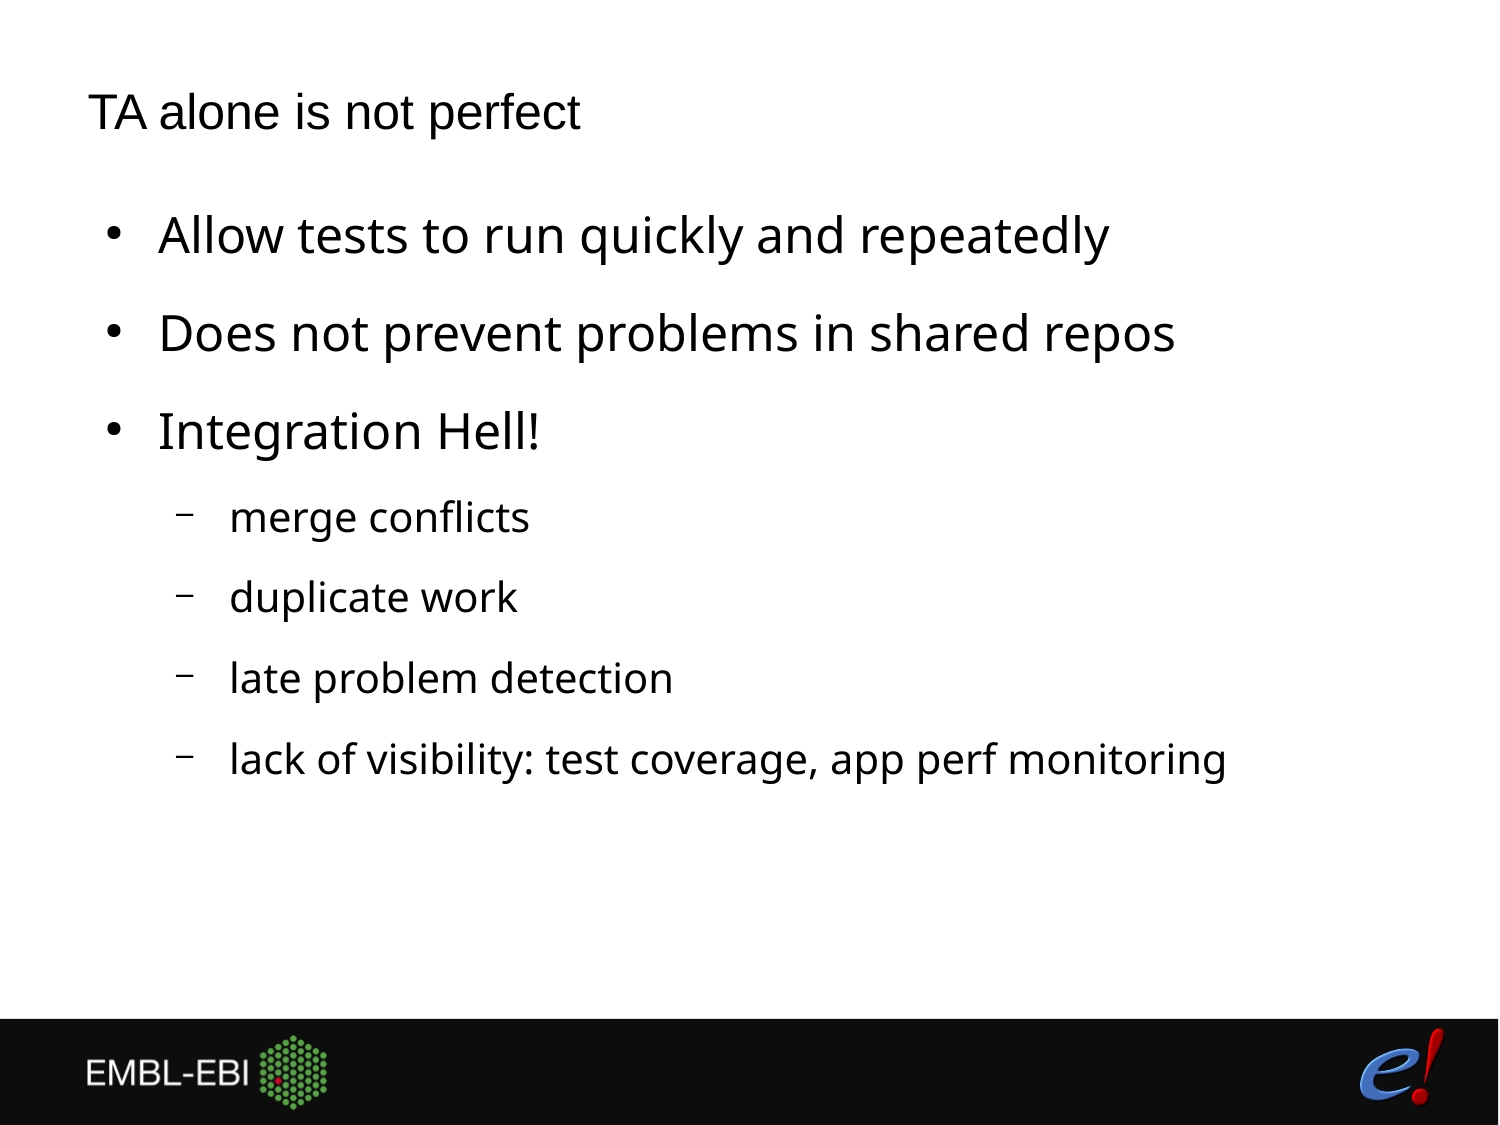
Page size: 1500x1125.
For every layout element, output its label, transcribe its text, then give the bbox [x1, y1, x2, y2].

picture [87, 1035, 327, 1110]
title TA alone is not perfect [87, 50, 1425, 175]
picture [1357, 1026, 1448, 1112]
list Allow tests to run quickly and repeatedly Does not prevent problems in shared repos Integration Hell! merge conflicts duplicate work late problem detection lack of visibility: test coverage, app perf monitoring [87, 200, 1425, 914]
